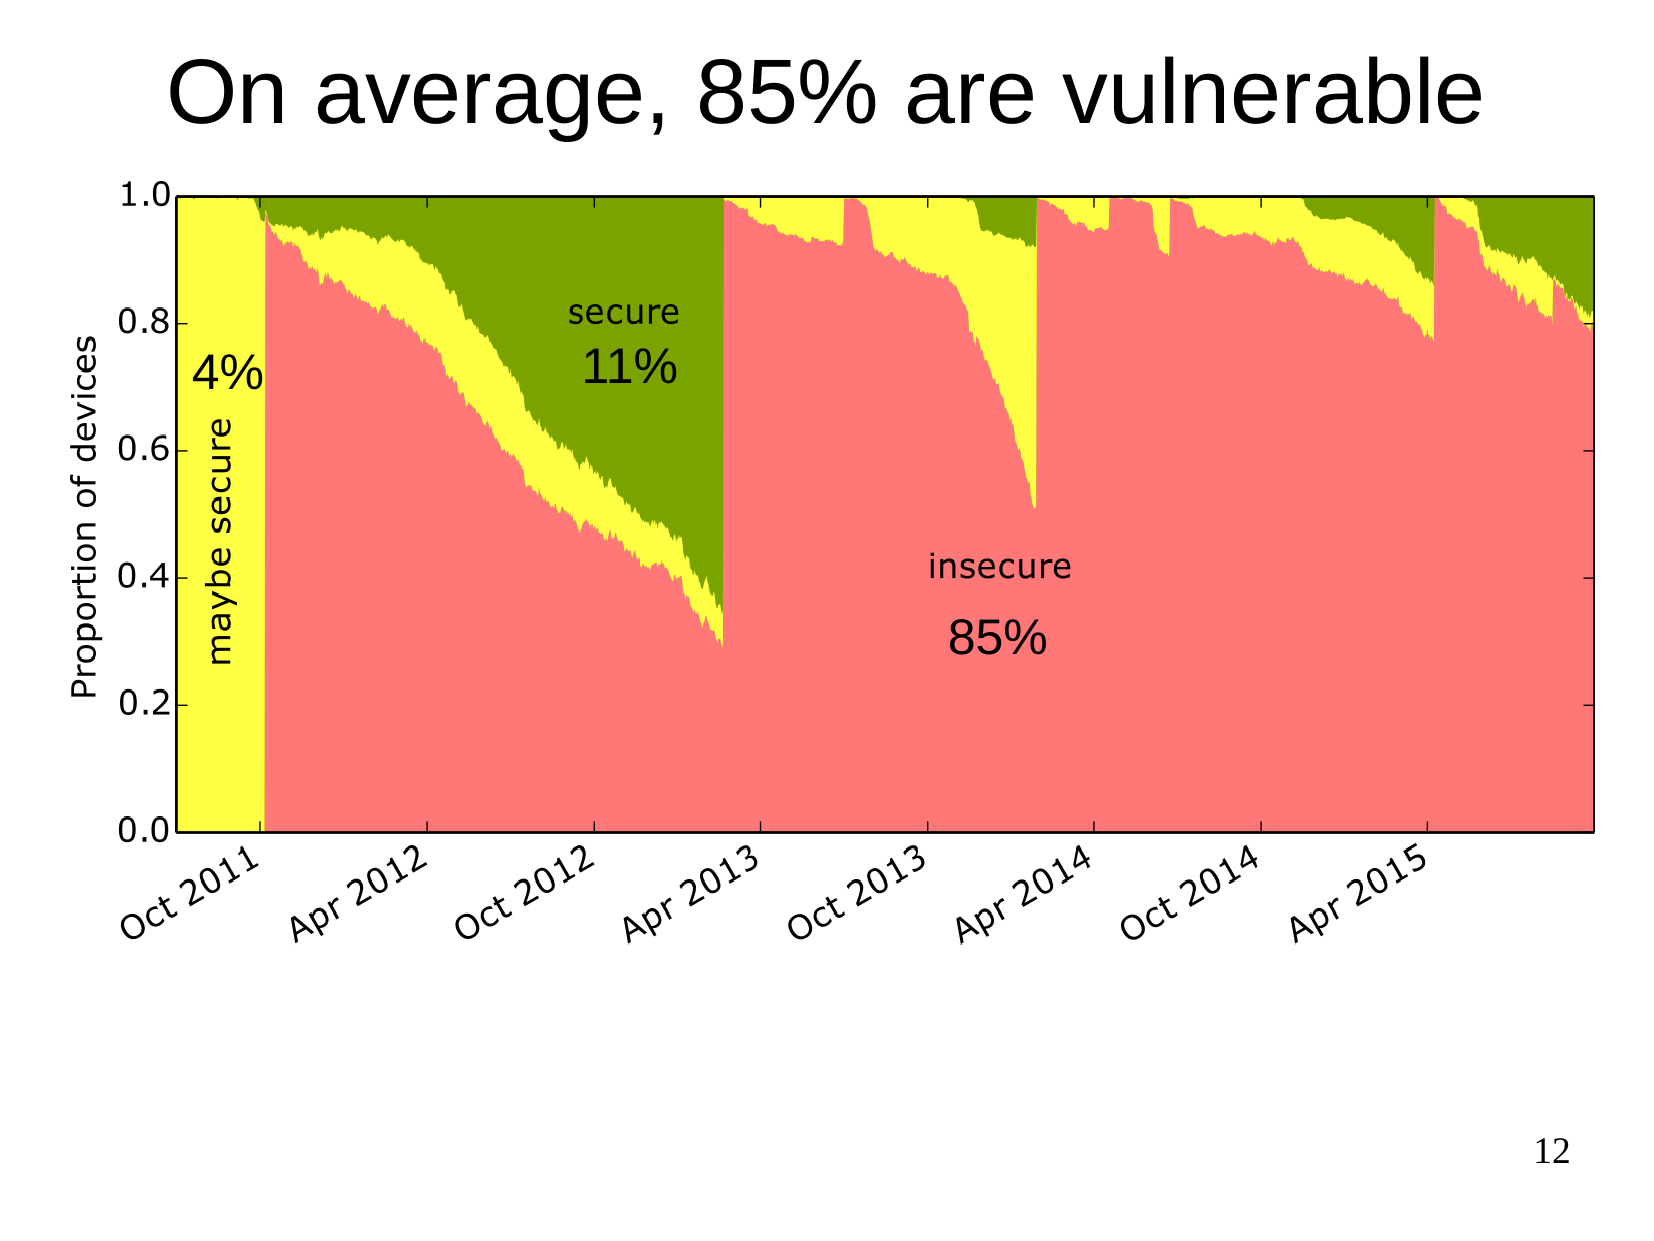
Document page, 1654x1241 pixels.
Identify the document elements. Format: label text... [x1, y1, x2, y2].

text_box 4% [177, 336, 280, 408]
title On average, 85% are vulnerable [82, 0, 1571, 196]
text_box 11% [566, 330, 693, 402]
text_box 85% [933, 602, 1099, 709]
picture [70, 181, 1595, 945]
